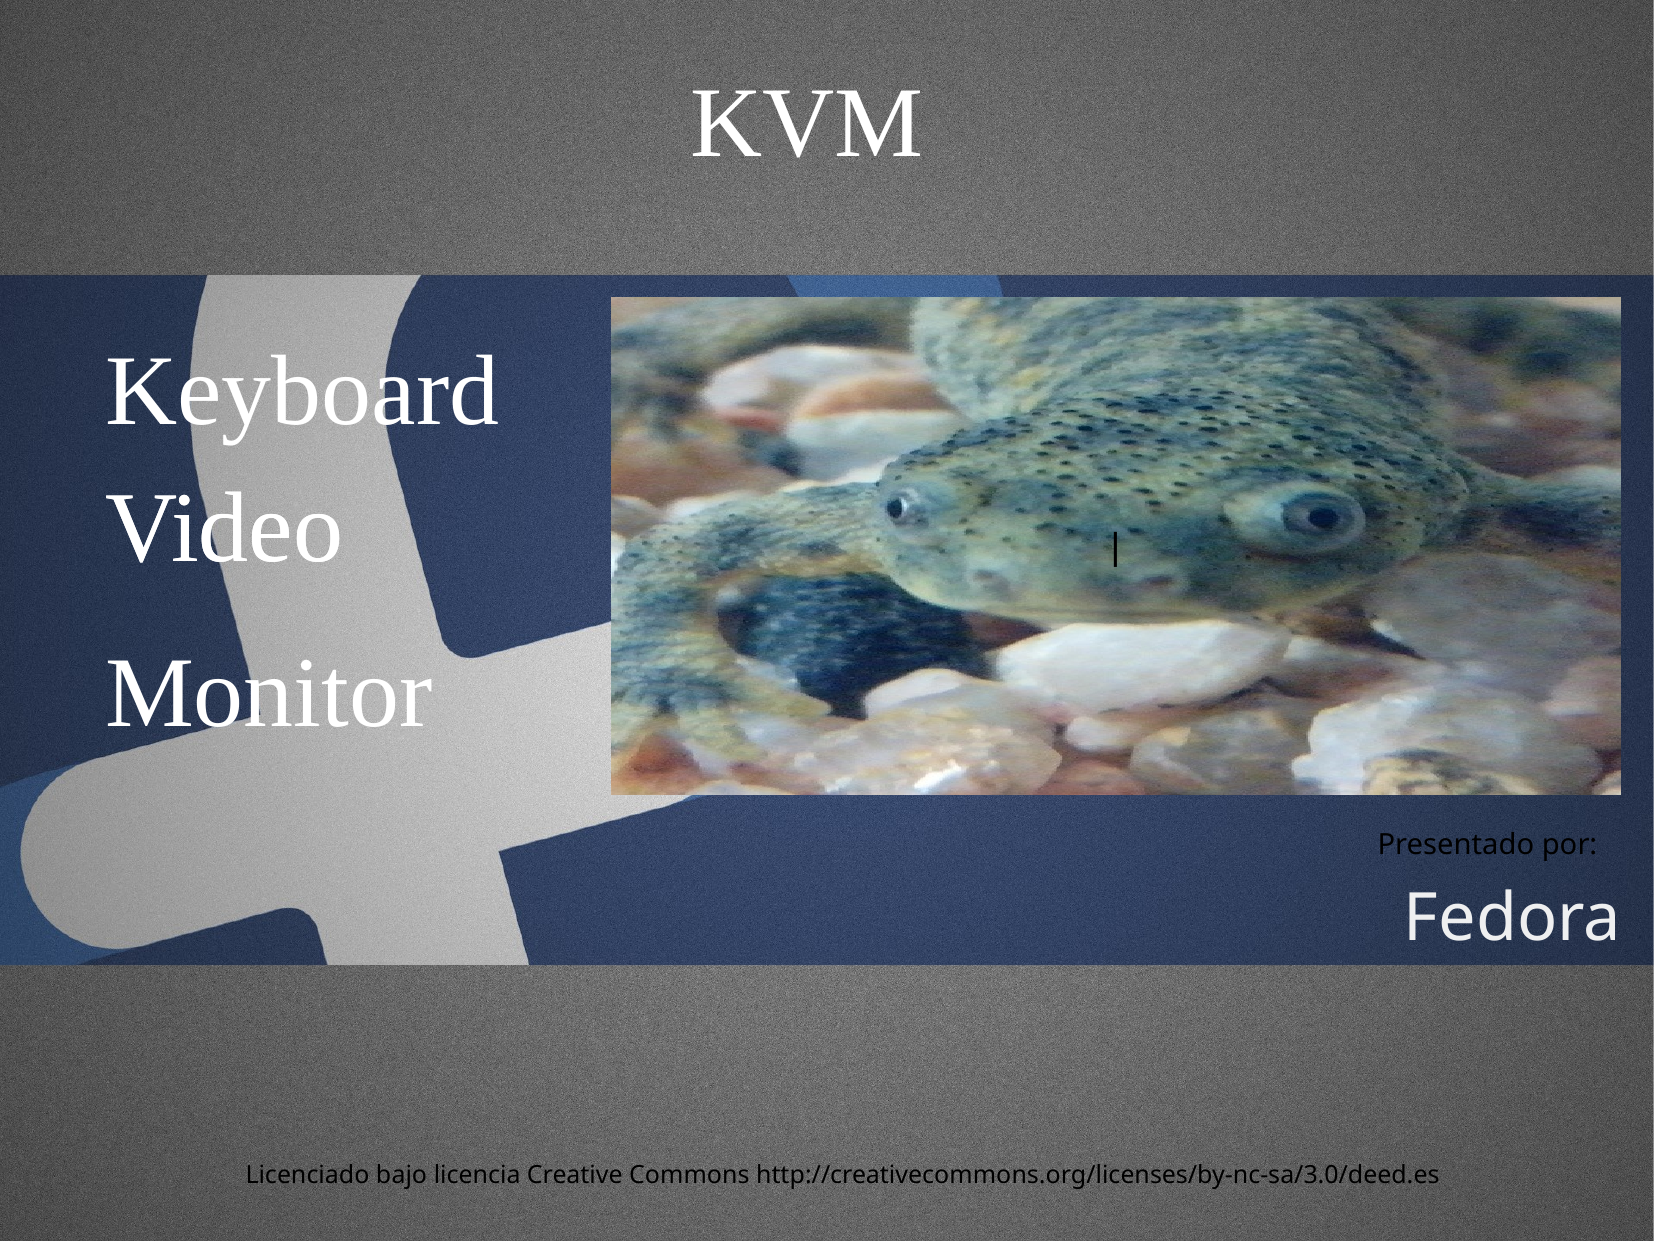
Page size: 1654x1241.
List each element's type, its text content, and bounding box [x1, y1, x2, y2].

text_box Presentado por: [797, 796, 1613, 855]
text_box Fedora [688, 870, 1654, 963]
title Video [105, 464, 586, 587]
picture [0, 0, 1654, 1241]
text_box Licenciado bajo licencia Creative Commons http://creativecommons.org/licenses/by-nc-sa/3.0/deed.es [74, 1126, 1613, 1197]
title Keyboard [105, 327, 586, 450]
text_box KVM [690, 61, 961, 182]
title Monitor [105, 628, 586, 751]
